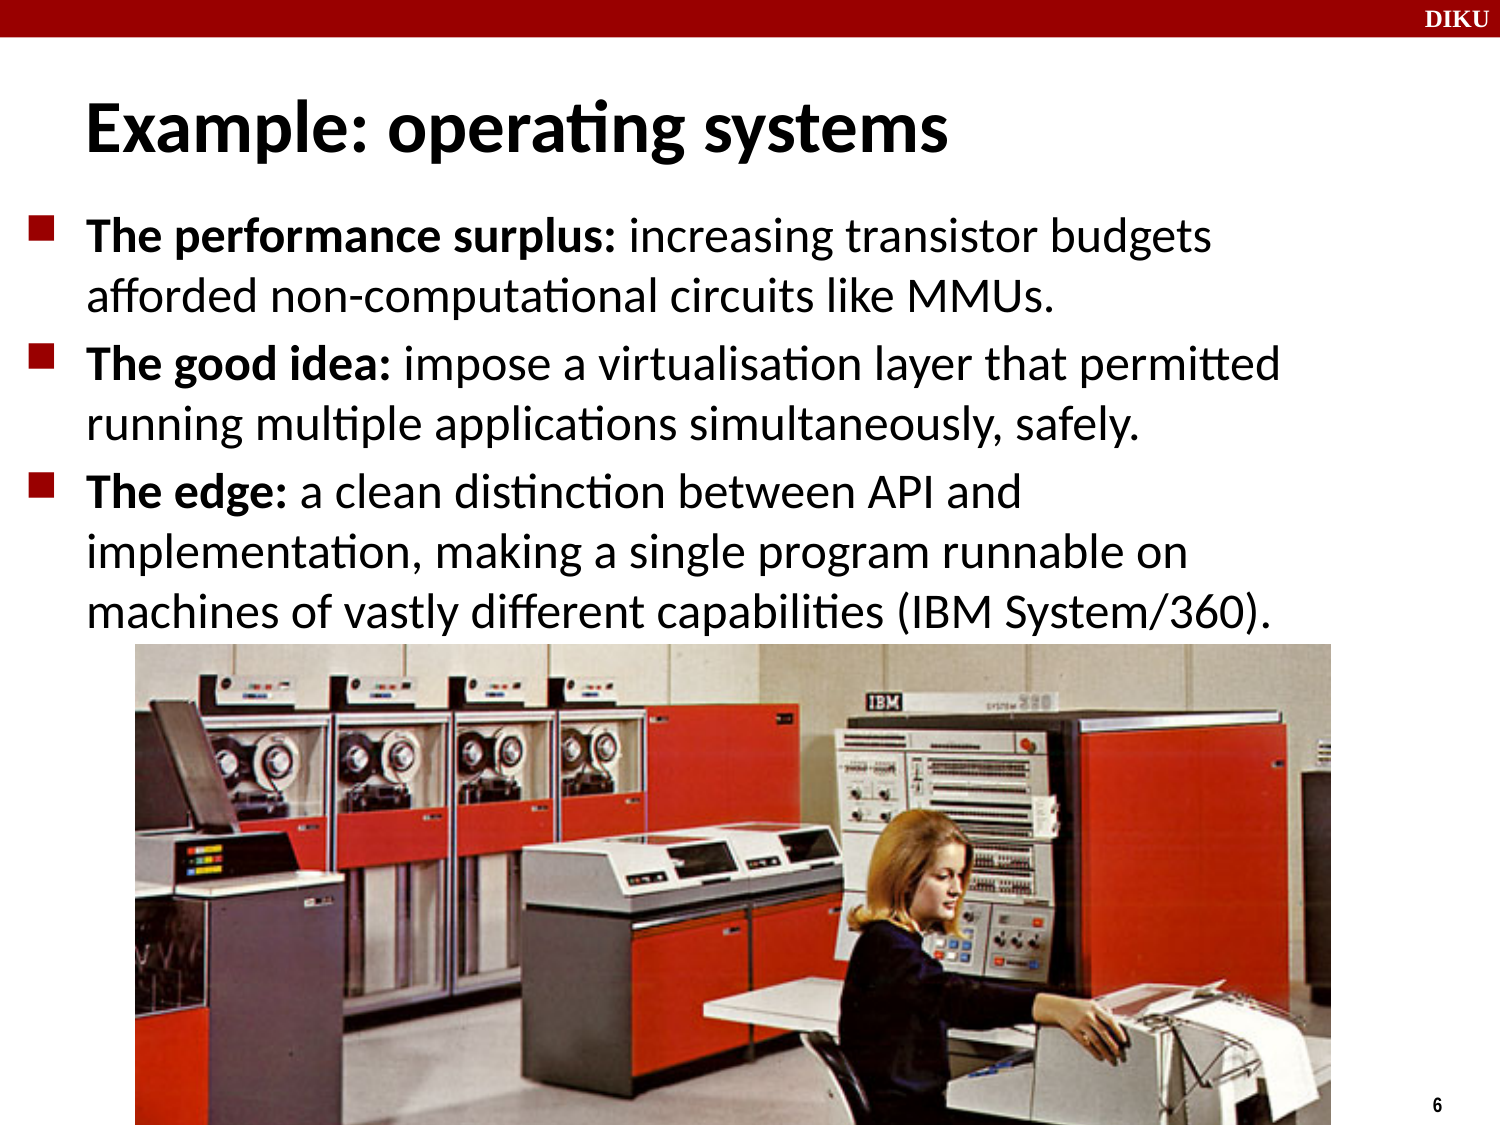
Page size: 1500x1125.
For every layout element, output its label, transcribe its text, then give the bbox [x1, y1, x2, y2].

picture [135, 644, 1331, 1125]
text_box Example: operating systems [70, 75, 1485, 169]
text_box The performance surplus: increasing transistor budgets afforded non-computational circuits like MMUs. The good idea: impose a virtualisation layer that permitted running multiple applications simultaneously, safely. The edge: a clean distinction between API and implementation, making a single program runnable on machines of vastly different capabilities (IBM System/360). [14, 194, 1376, 481]
